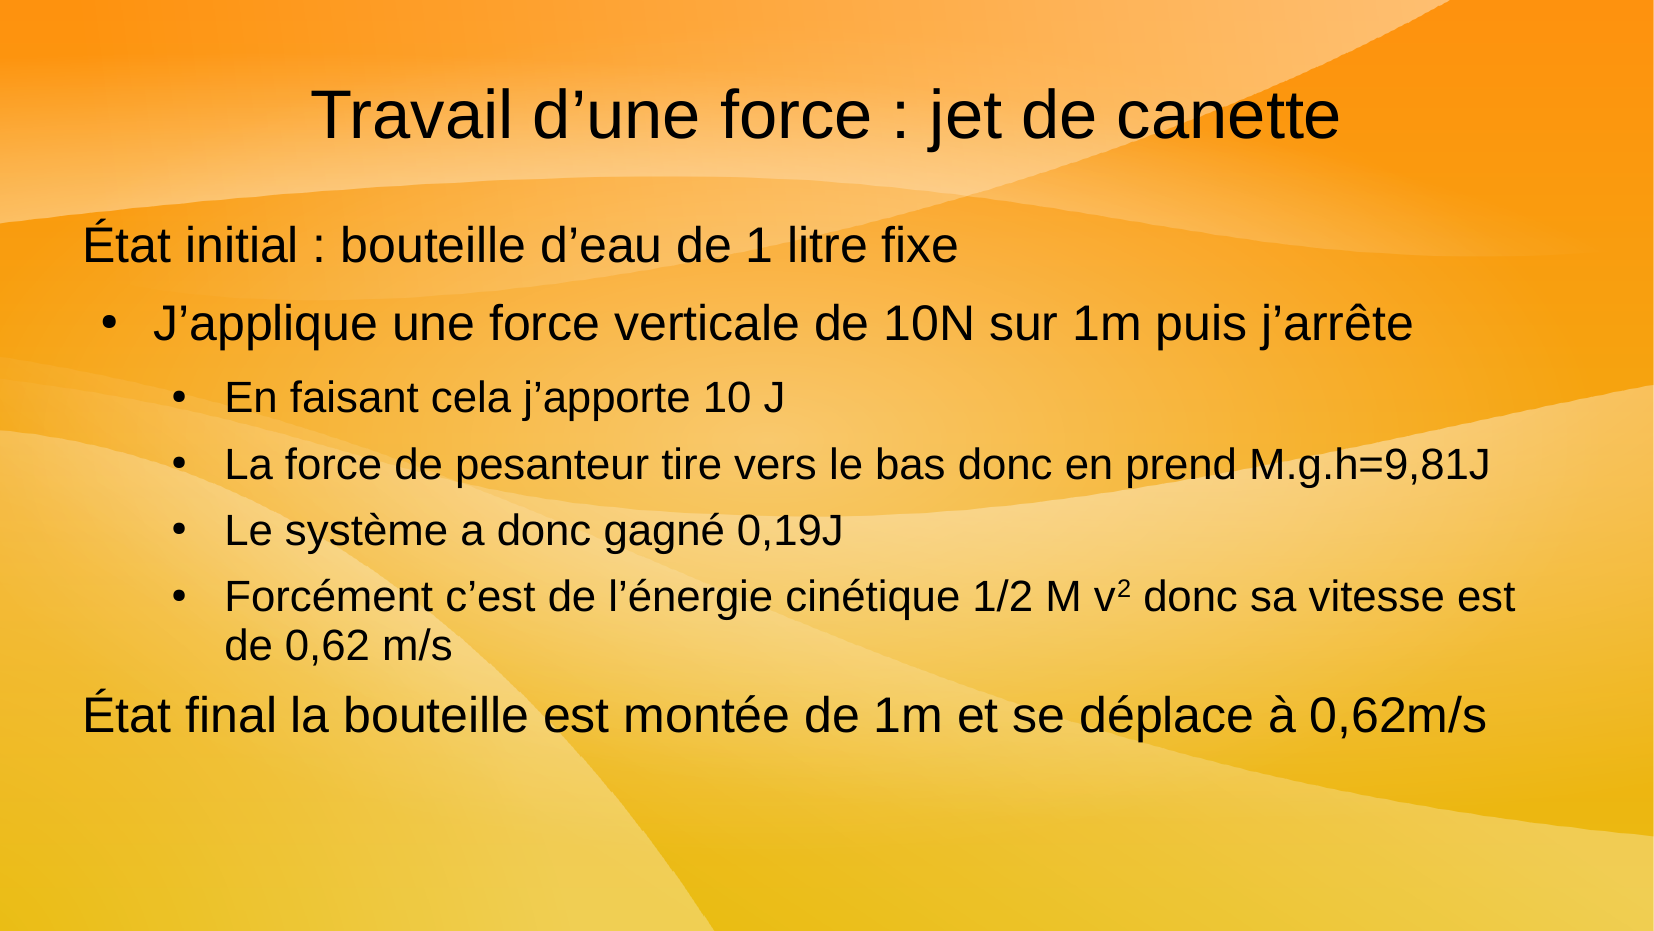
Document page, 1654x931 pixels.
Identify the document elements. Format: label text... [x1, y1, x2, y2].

list État initial : bouteille d’eau de 1 litre fixe J’applique une force verticale de 10N sur 1m puis j’arrête En faisant cela j’apporte 10 J La force de pesanteur tire vers le bas donc en prend M.g.h=9,81J Le système a donc gagné 0,19J Forcément c’est de l’énergie cinétique 1/2 M v2 donc sa vitesse est de 0,62 m/s État final la bouteille est montée de 1m et se déplace à 0,62m/s [82, 217, 1571, 916]
title Travail d’une force : jet de canette [82, 37, 1571, 193]
picture [0, 0, 1654, 931]
